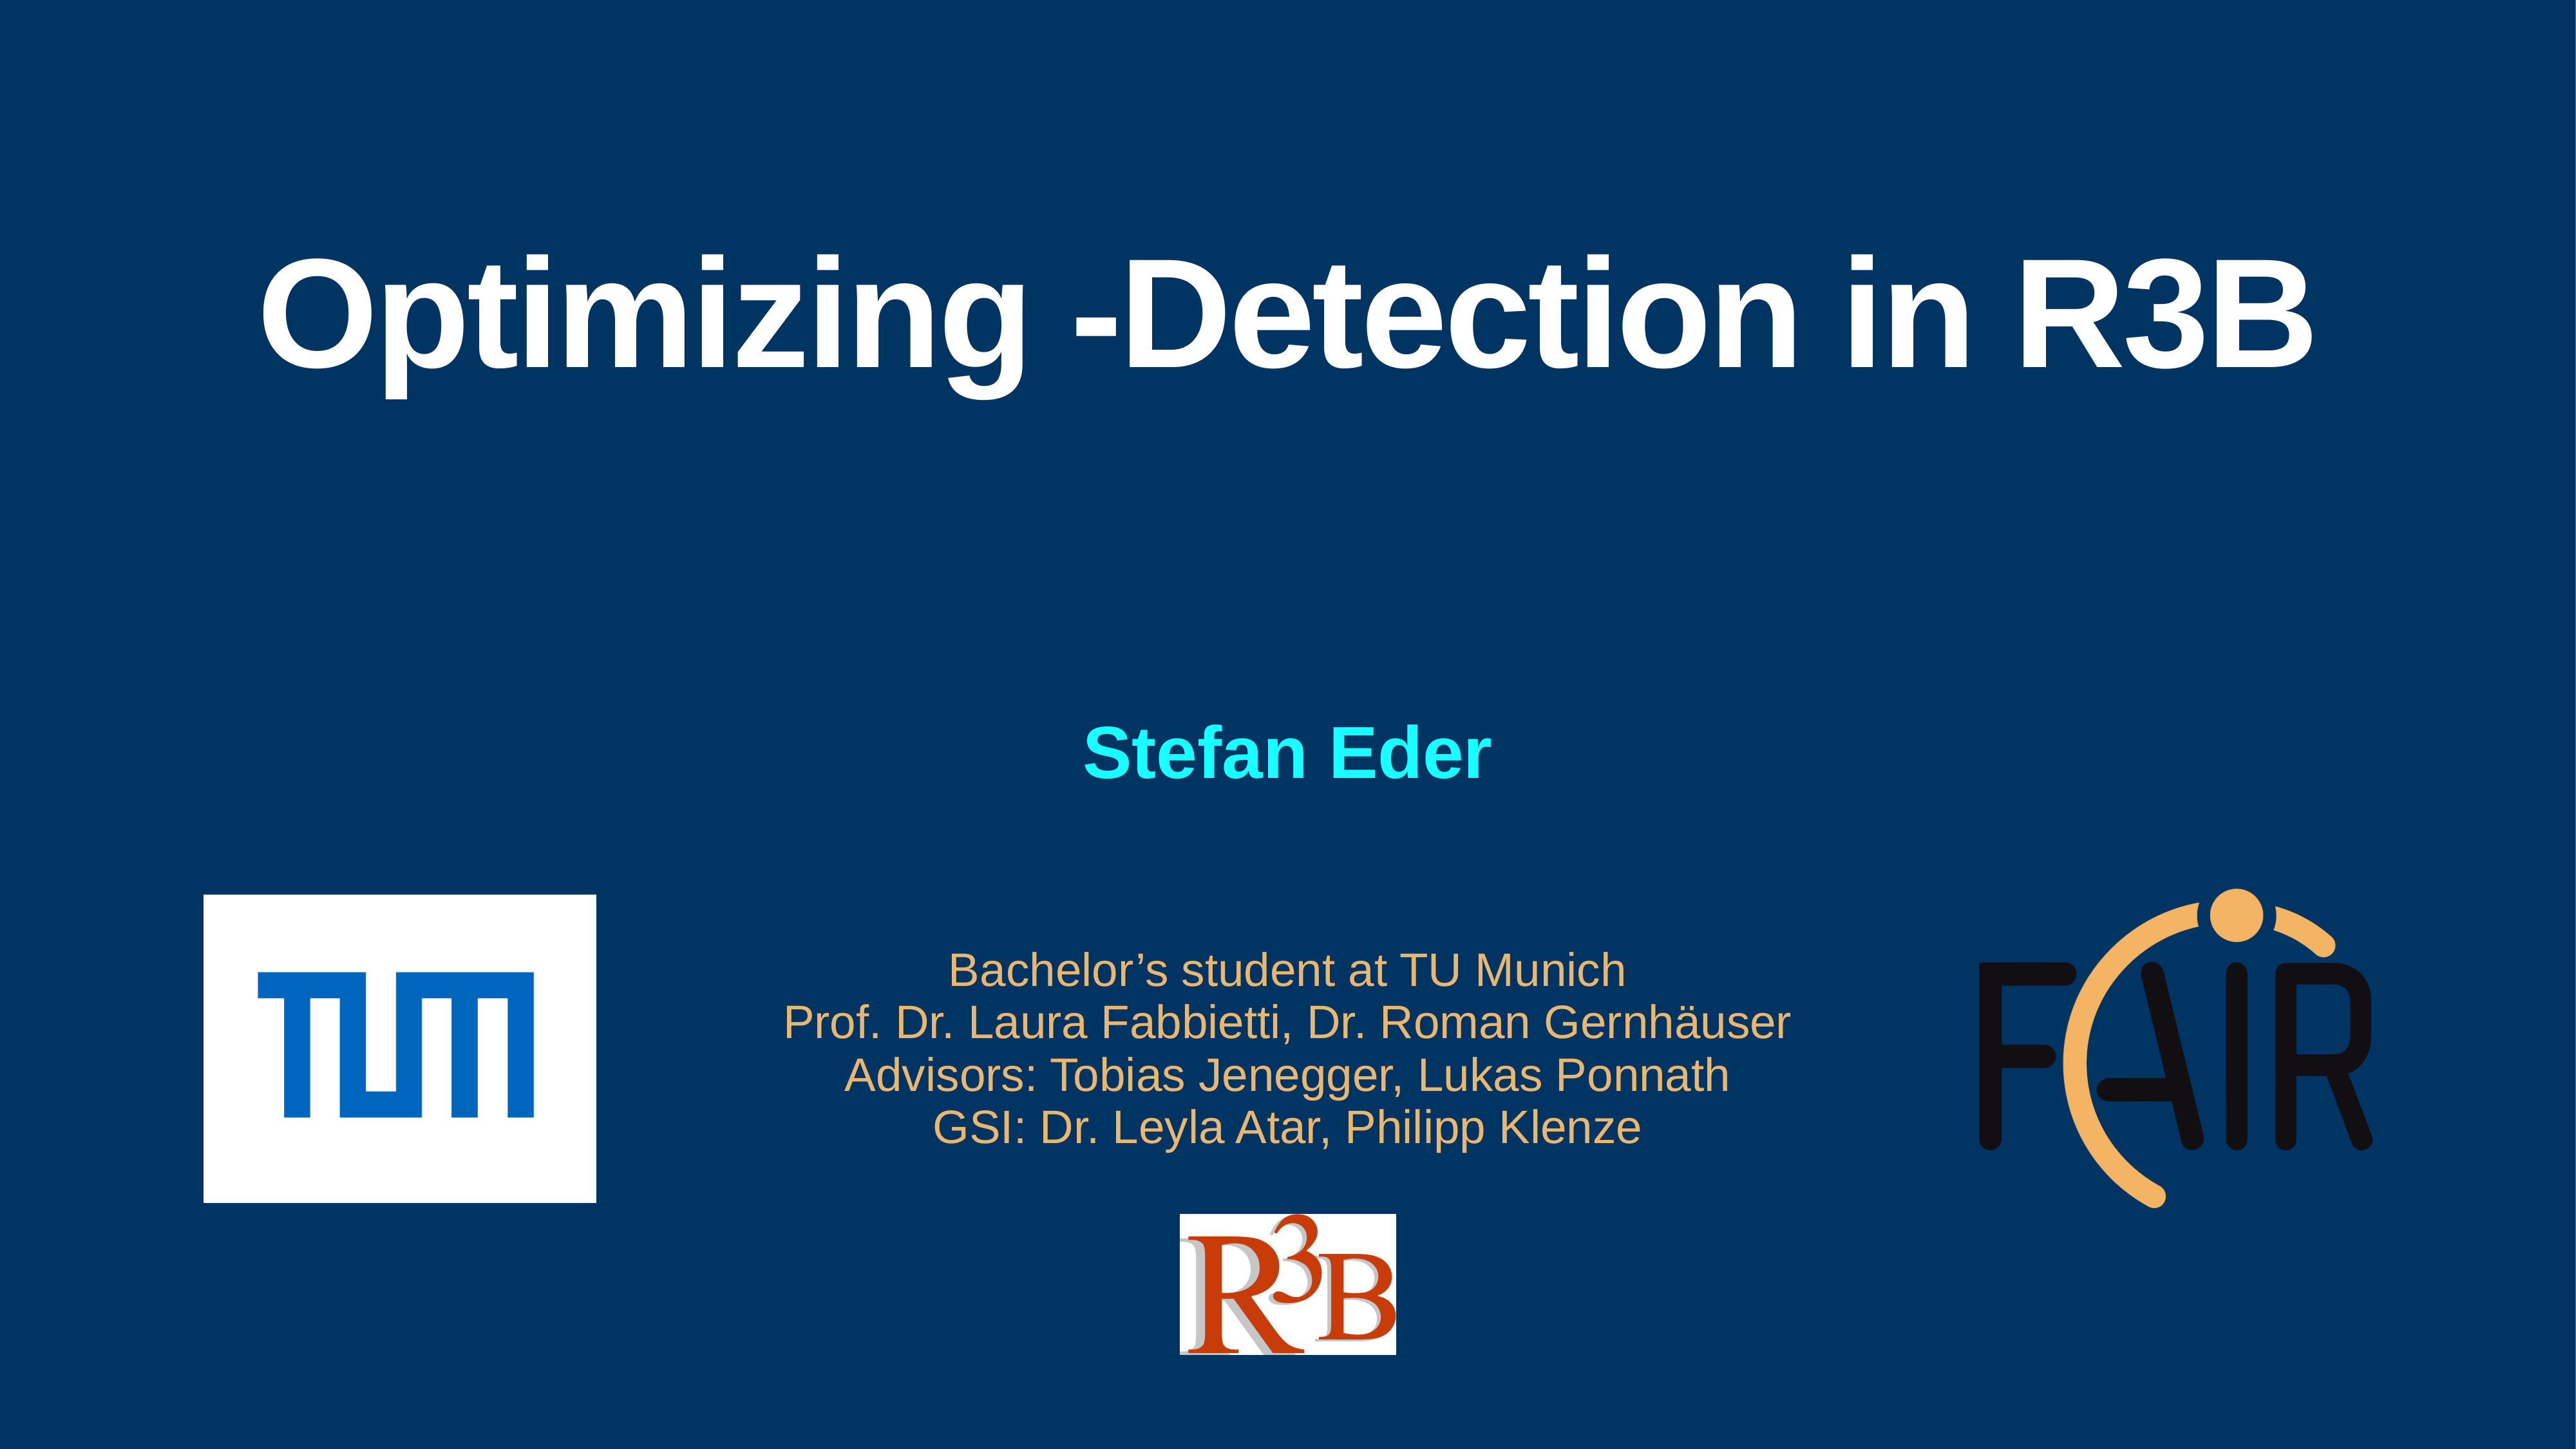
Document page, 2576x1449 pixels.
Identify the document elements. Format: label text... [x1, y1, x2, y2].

text_box Bachelor’s student at TU Munich Prof. Dr. Laura Fabbietti, Dr. Roman Gernhäuser Advisors: Tobias Jenegger, Lukas Ponnath GSI: Dr. Leyla Atar, Philipp Klenze [688, 934, 1888, 1164]
picture [204, 895, 596, 1203]
picture [1180, 1214, 1396, 1355]
subtitle Stefan Eder [127, 652, 2448, 853]
title Optimizing -Detection in R3B [127, 80, 2448, 571]
picture [1979, 889, 2372, 1209]
